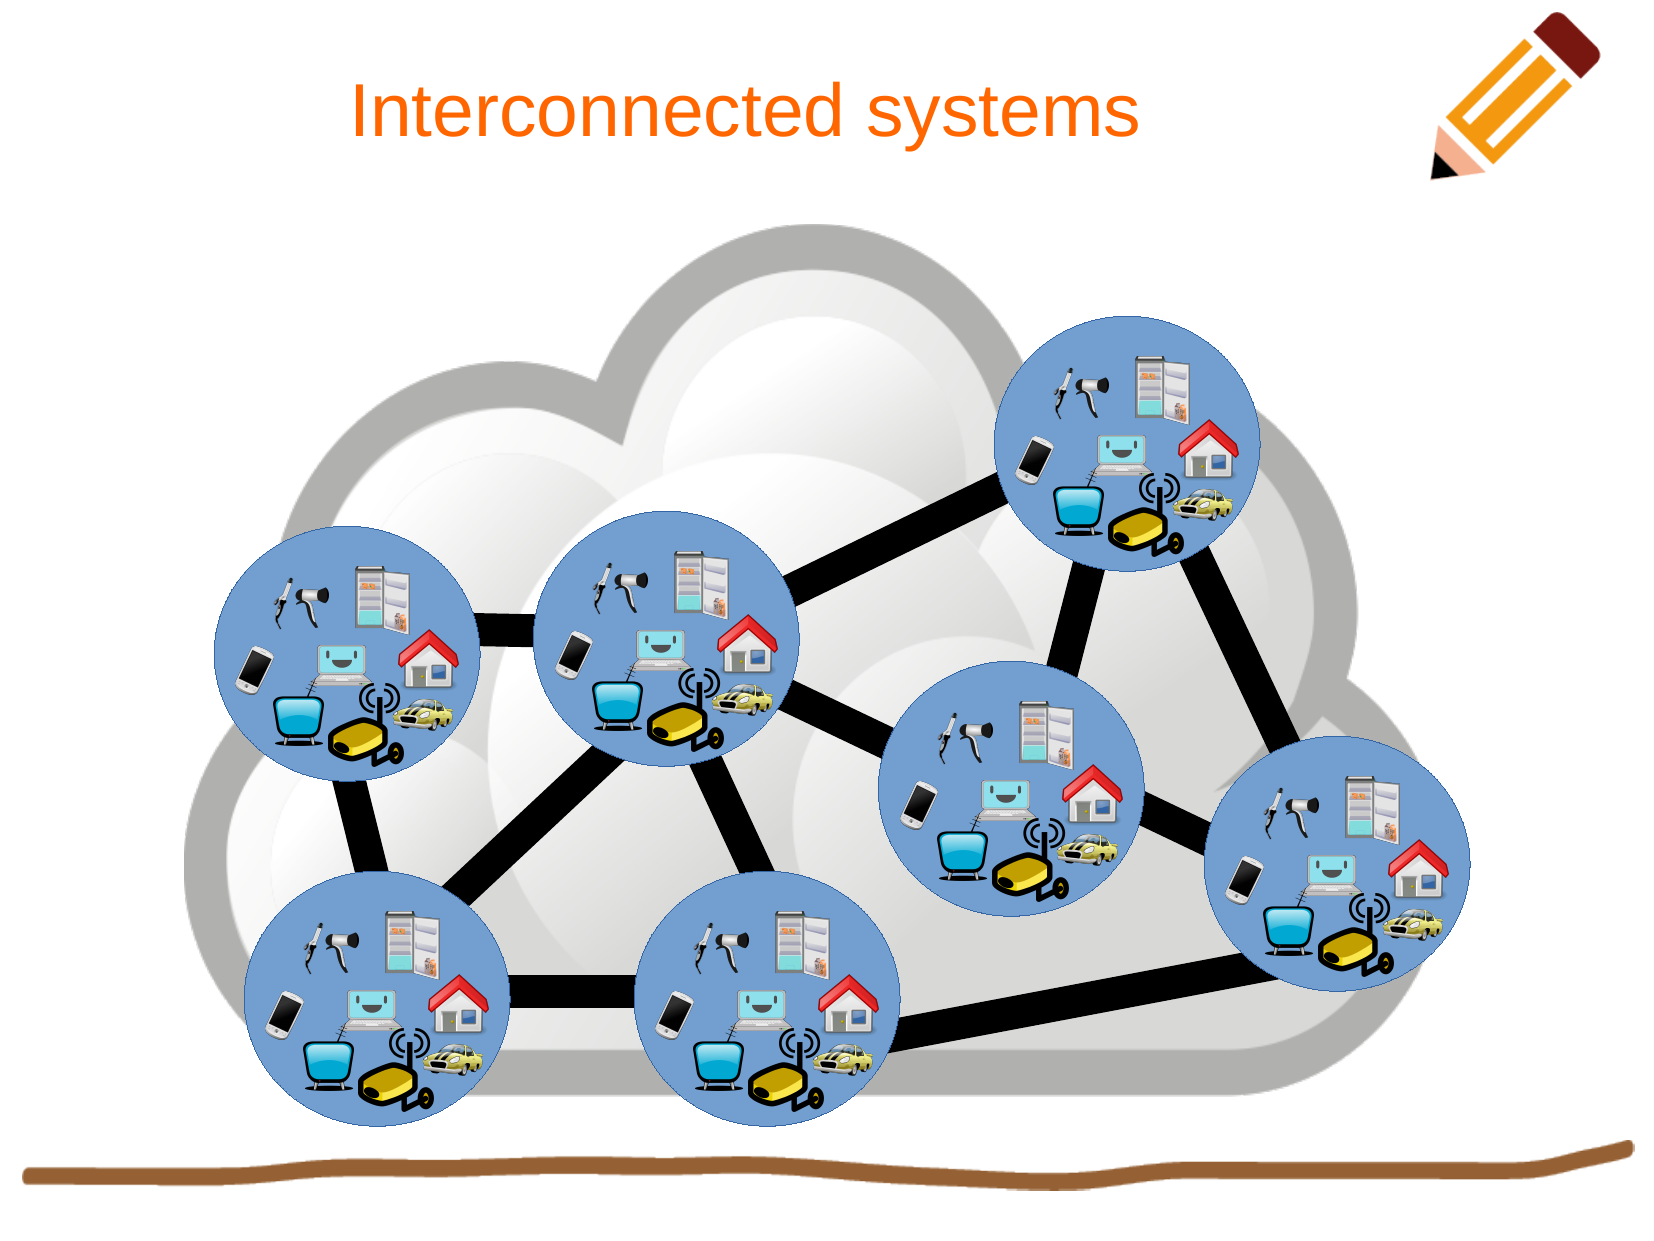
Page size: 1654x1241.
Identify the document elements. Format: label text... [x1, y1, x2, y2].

picture [1053, 367, 1109, 420]
picture [265, 911, 681, 1112]
picture [303, 922, 359, 975]
picture [592, 562, 648, 615]
text_box [994, 316, 1261, 572]
picture [470, 761, 739, 975]
picture [937, 712, 993, 765]
text_box [244, 871, 511, 1127]
picture [793, 504, 1072, 727]
picture [1078, 562, 1269, 822]
picture [555, 551, 1240, 1017]
picture [655, 776, 1449, 1112]
picture [184, 225, 1445, 1097]
text_box [533, 511, 800, 767]
picture [1430, 12, 1601, 181]
title Interconnected systems [82, 49, 1430, 172]
picture [235, 566, 591, 886]
text_box [878, 661, 1145, 917]
text_box [1204, 736, 1471, 992]
picture [22, 1140, 1635, 1191]
picture [693, 922, 749, 975]
picture [1263, 787, 1319, 840]
picture [273, 577, 329, 630]
text_box [214, 526, 481, 782]
text_box [634, 871, 901, 1127]
